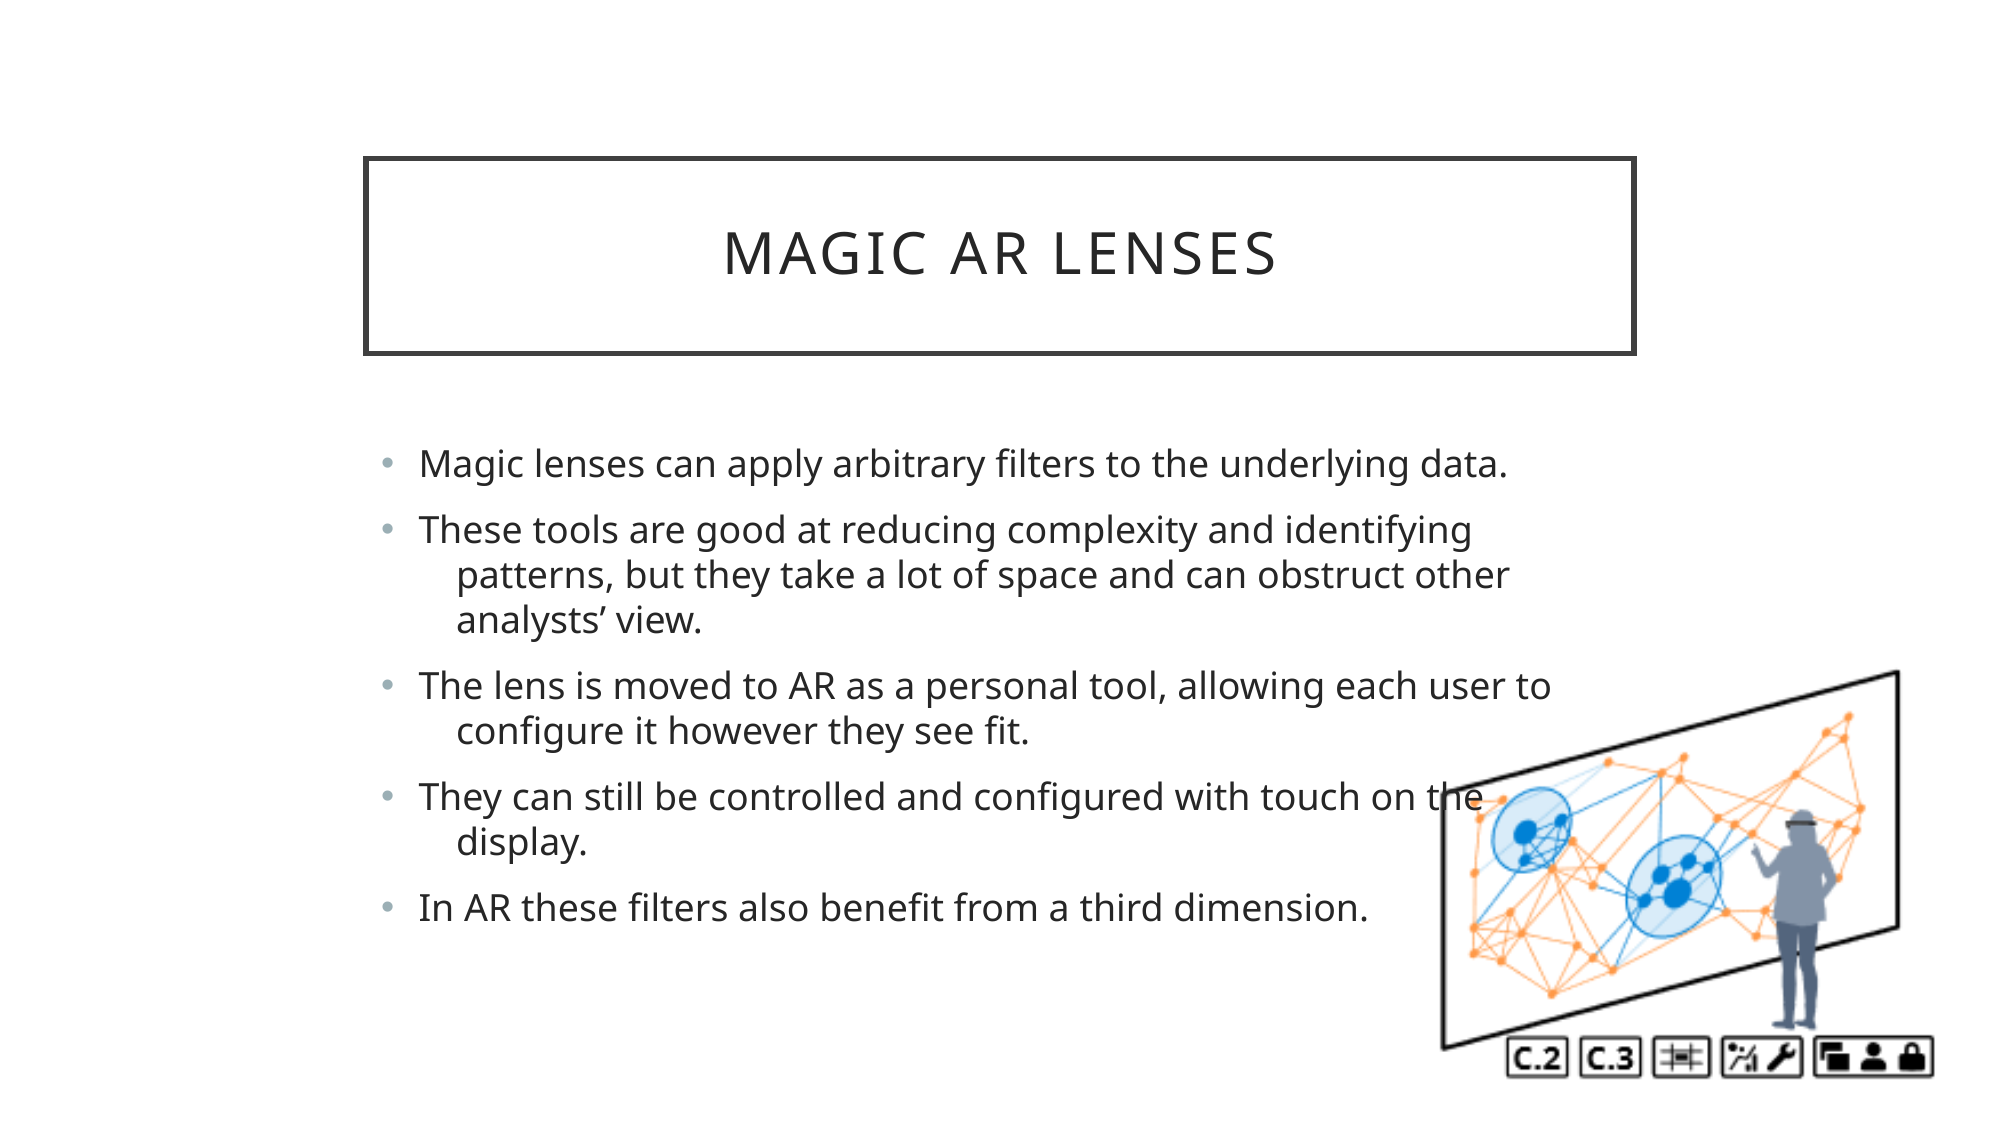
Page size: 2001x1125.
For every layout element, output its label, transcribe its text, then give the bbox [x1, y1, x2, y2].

picture [1393, 616, 2000, 1125]
list Magic lenses can apply arbitrary filters to the underlying data. These tools are good at reducing complexity and identifying patterns, but they take a lot of space and can obstruct other analysts’ view. The lens is moved to AR as a personal tool, allowing each user to configure it however they see fit. They can still be controlled and configured with touch on the display. In AR these filters also benefit from a third dimension. [366, 432, 1634, 942]
title Magic ar lenses [366, 158, 1634, 354]
